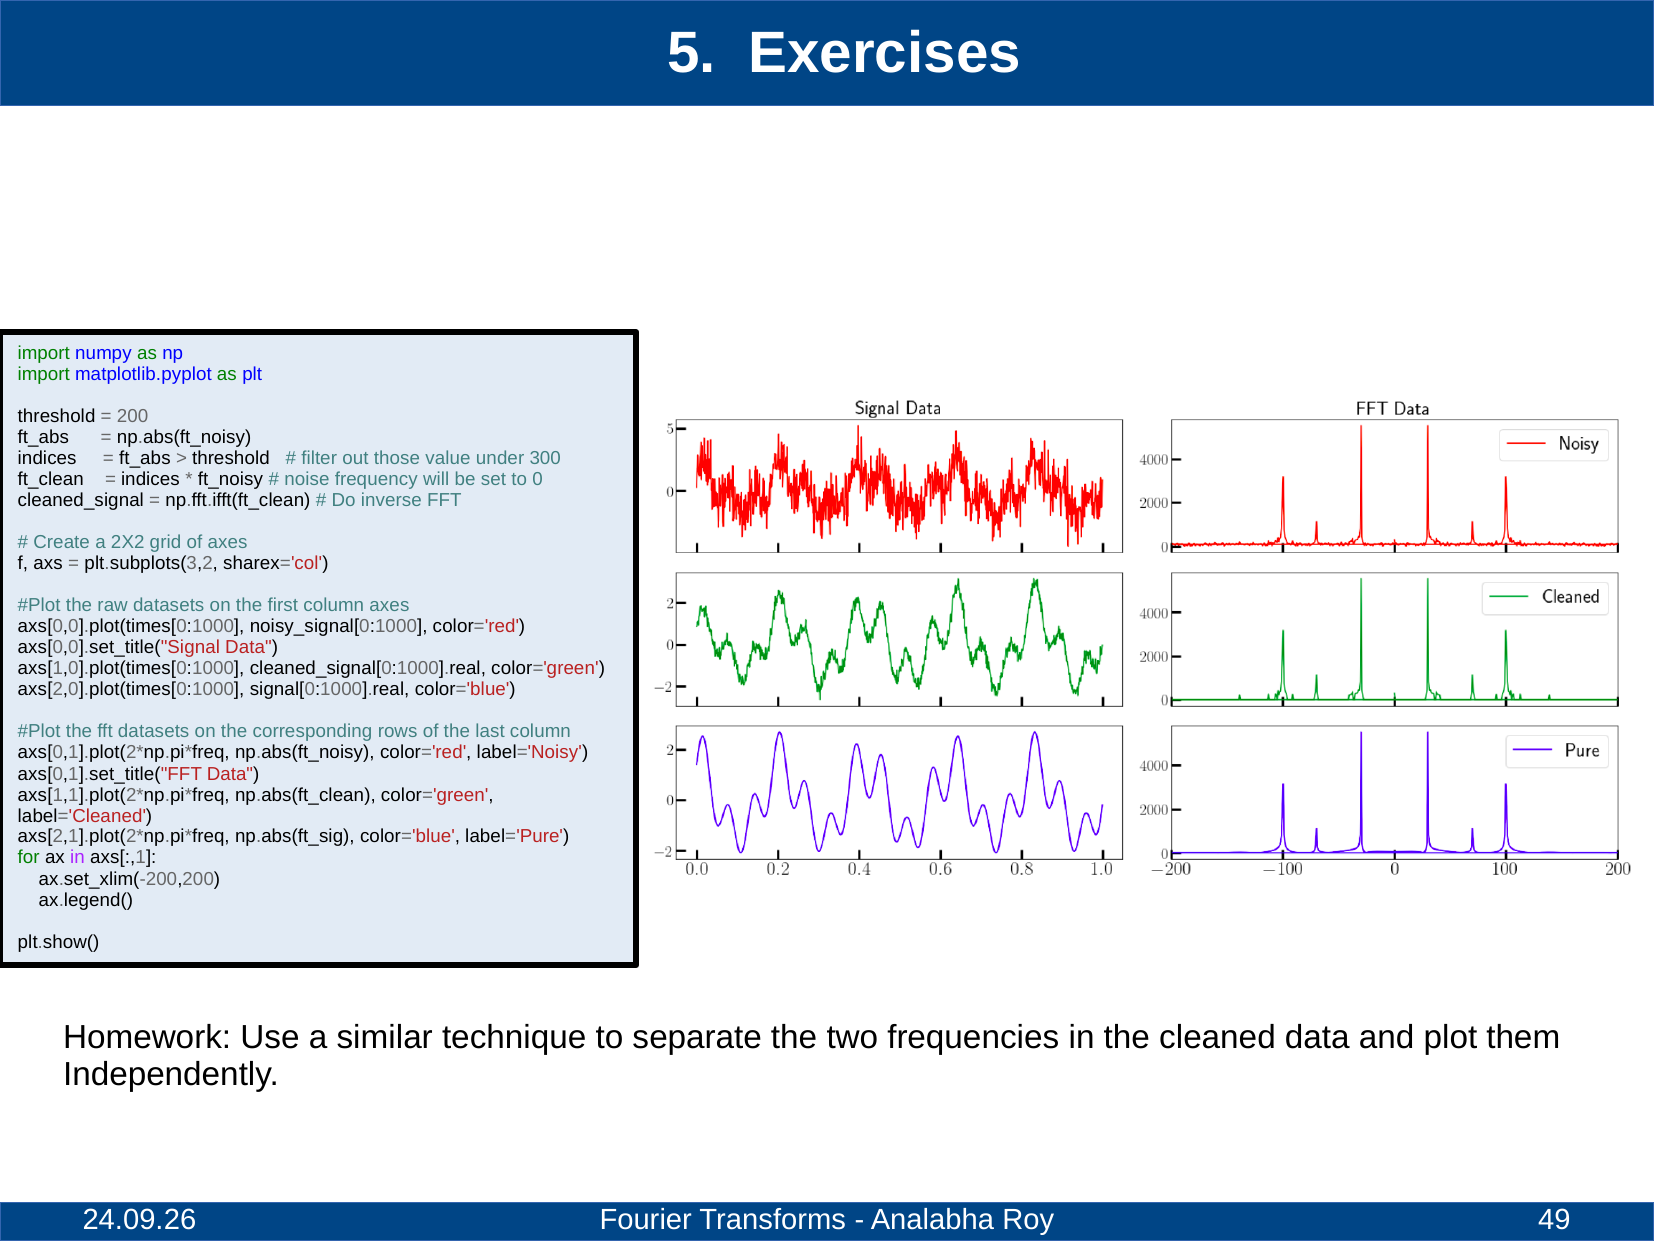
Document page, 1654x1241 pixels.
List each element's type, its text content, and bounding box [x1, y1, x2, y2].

picture [648, 397, 1639, 886]
text_box Homework: Use a similar technique to separate the two frequencies in the cleaned data and plot them Independently. [48, 1011, 1587, 1100]
title 5. Exercises [0, 0, 1654, 106]
text_box import numpy as np import matplotlib.pyplot as plt threshold = 200 ft_abs = np.abs(ft_noisy) indices = ft_abs > threshold # filter out those value under 300 ft_clean = indices * ft_noisy # noise frequency will be set to 0 cleaned_signal = np.fft.ifft(ft_clean) # Do inverse FFT # Create a 2X2 grid of axes f, axs = plt.subplots(3,2, sharex='col') #Plot the raw datasets on the first column axes axs[0,0].plot(times[0:1000], noisy_signal[0:1000], color='red') axs[0,0].set_title("Signal Data") axs[1,0].plot(times[0:1000], cleaned_signal[0:1000].real, color='green') axs[2,0].plot(times[0:1000], signal[0:1000].real, color='blue') #Plot the fft datasets on the corresponding rows of the last column axs[0,1].plot(2*np.pi*freq, np.abs(ft_noisy), color='red', label='Noisy') axs[0,1].set_title("FFT Data") axs[1,1].plot(2*np.pi*freq, np.abs(ft_clean), color='green', label='Cleaned') axs[2,1].plot(2*np.pi*freq, np.abs(ft_sig), color='blue', label='Pure') for ax in axs[:,1]: ax.set_xlim(-200,200) ax.legend() plt.show() [0, 332, 637, 966]
